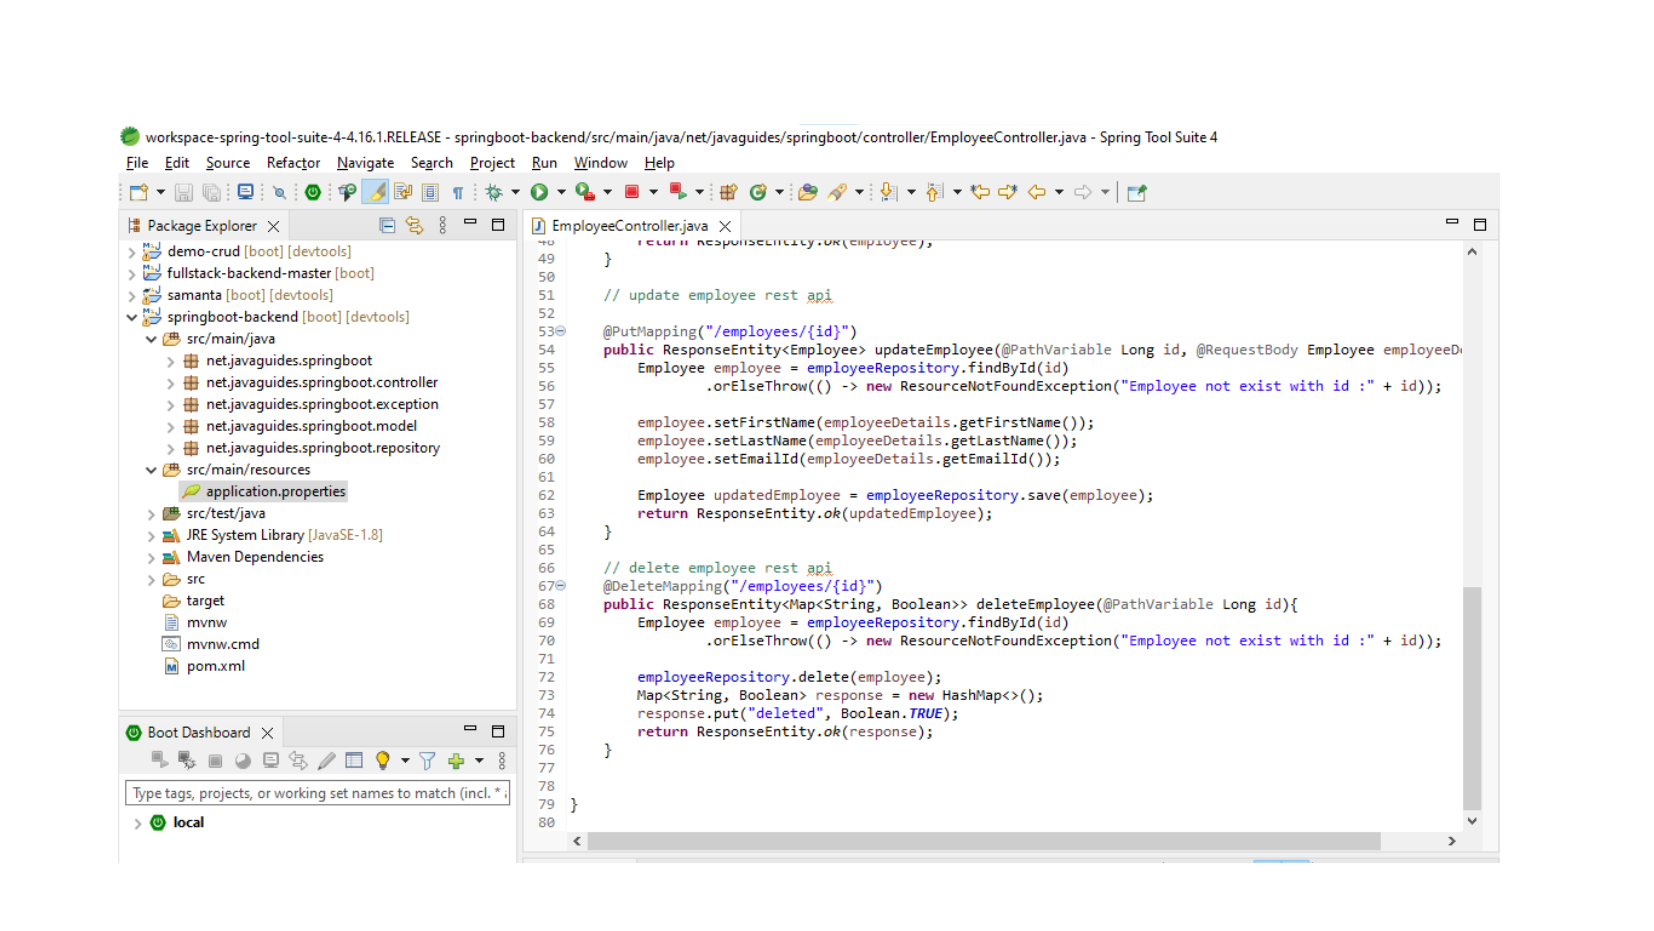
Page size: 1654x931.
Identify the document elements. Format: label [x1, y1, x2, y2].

picture [118, 124, 1500, 863]
